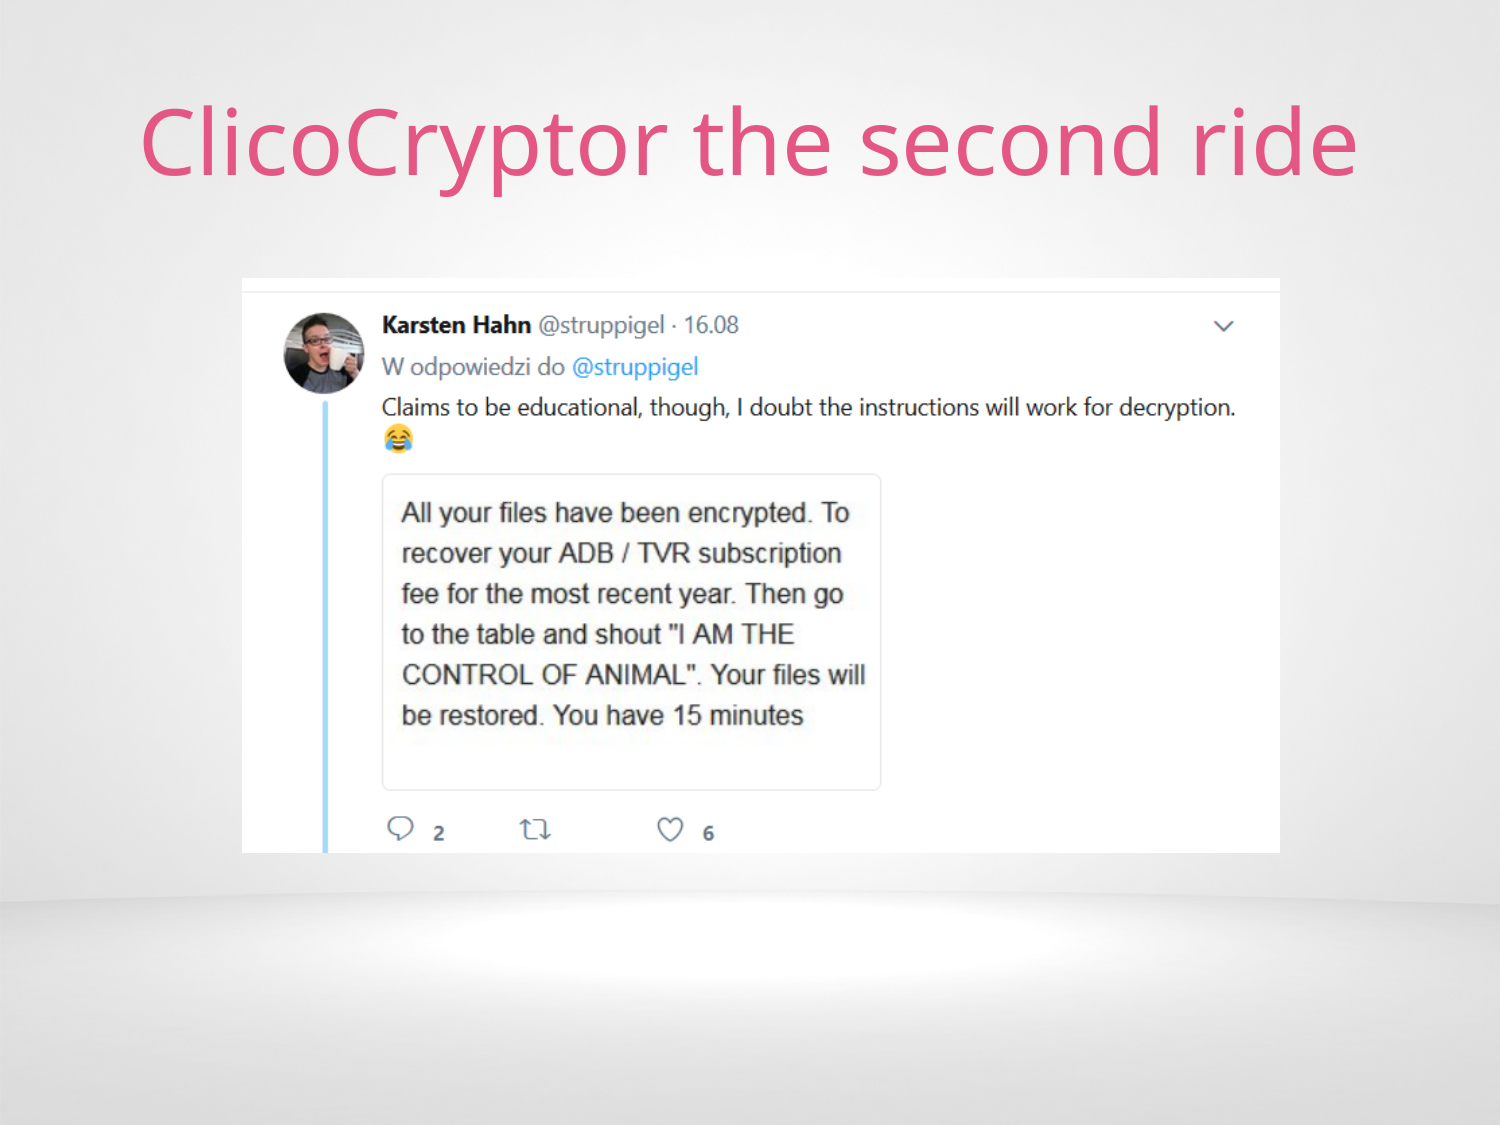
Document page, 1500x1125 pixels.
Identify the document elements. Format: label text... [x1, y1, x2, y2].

title ClicoCryptor the second ride [75, 45, 1425, 233]
picture [0, 0, 1500, 1125]
